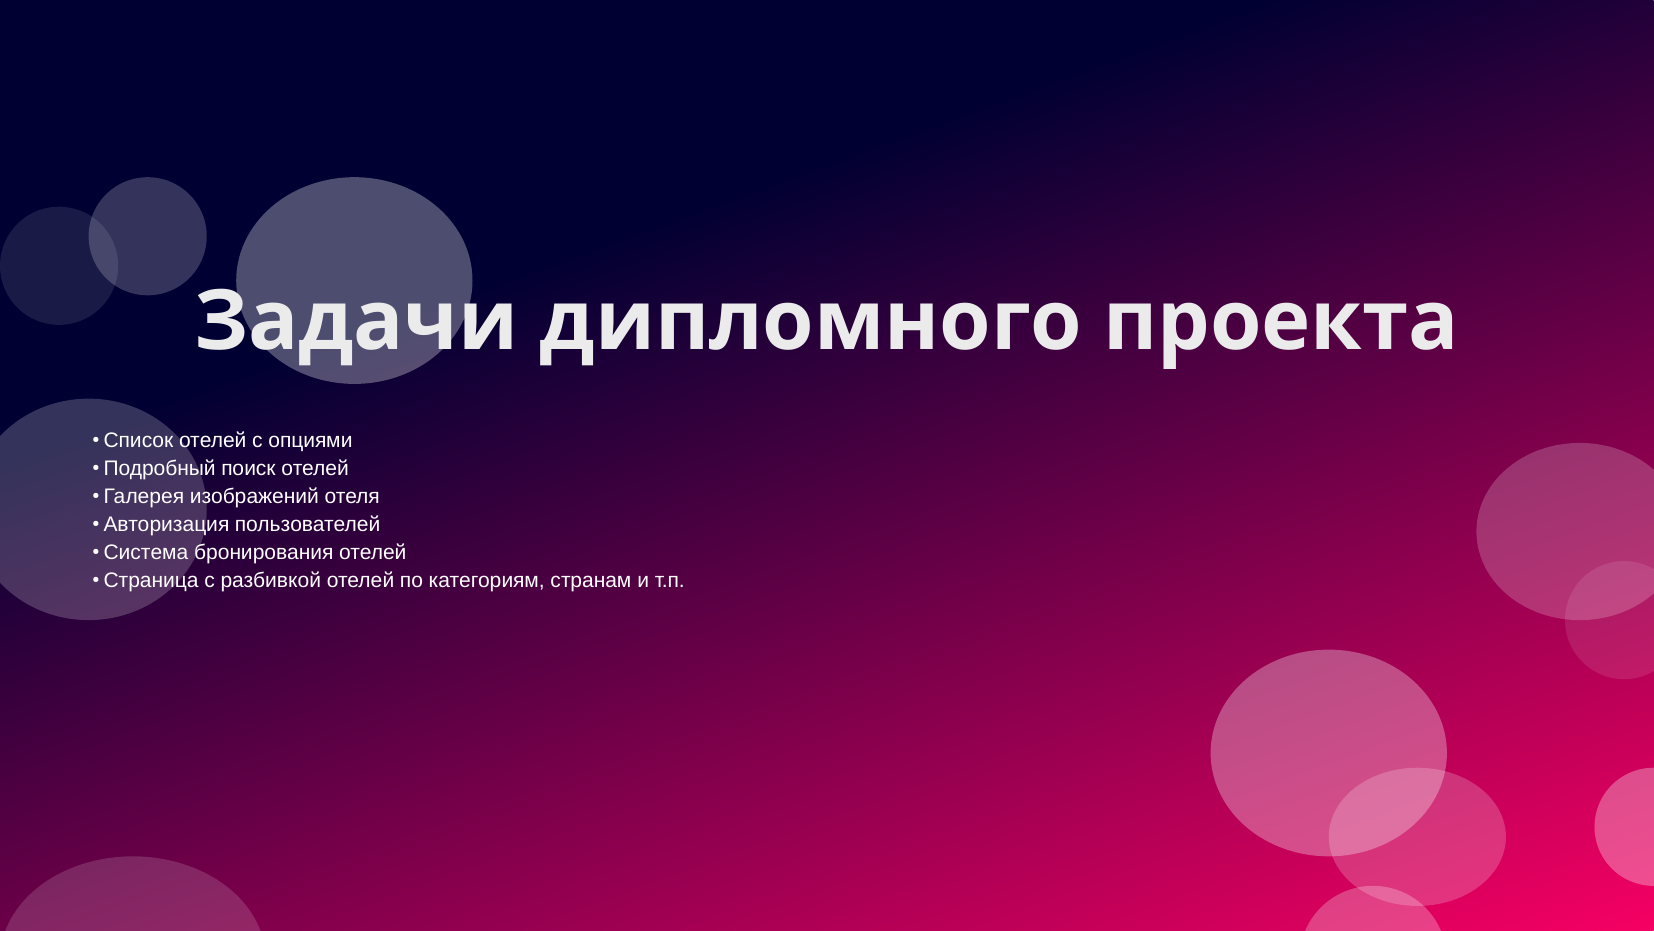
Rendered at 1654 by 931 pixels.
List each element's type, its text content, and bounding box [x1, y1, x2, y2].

title Задачи дипломного проекта [88, 236, 1565, 399]
list Список отелей с опциями Подробный поиск отелей Галерея изображений отеля Авторизация пользователей Система бронирования отелей Страница с разбивкой отелей по категориям, странам и т.п. [88, 428, 1565, 598]
